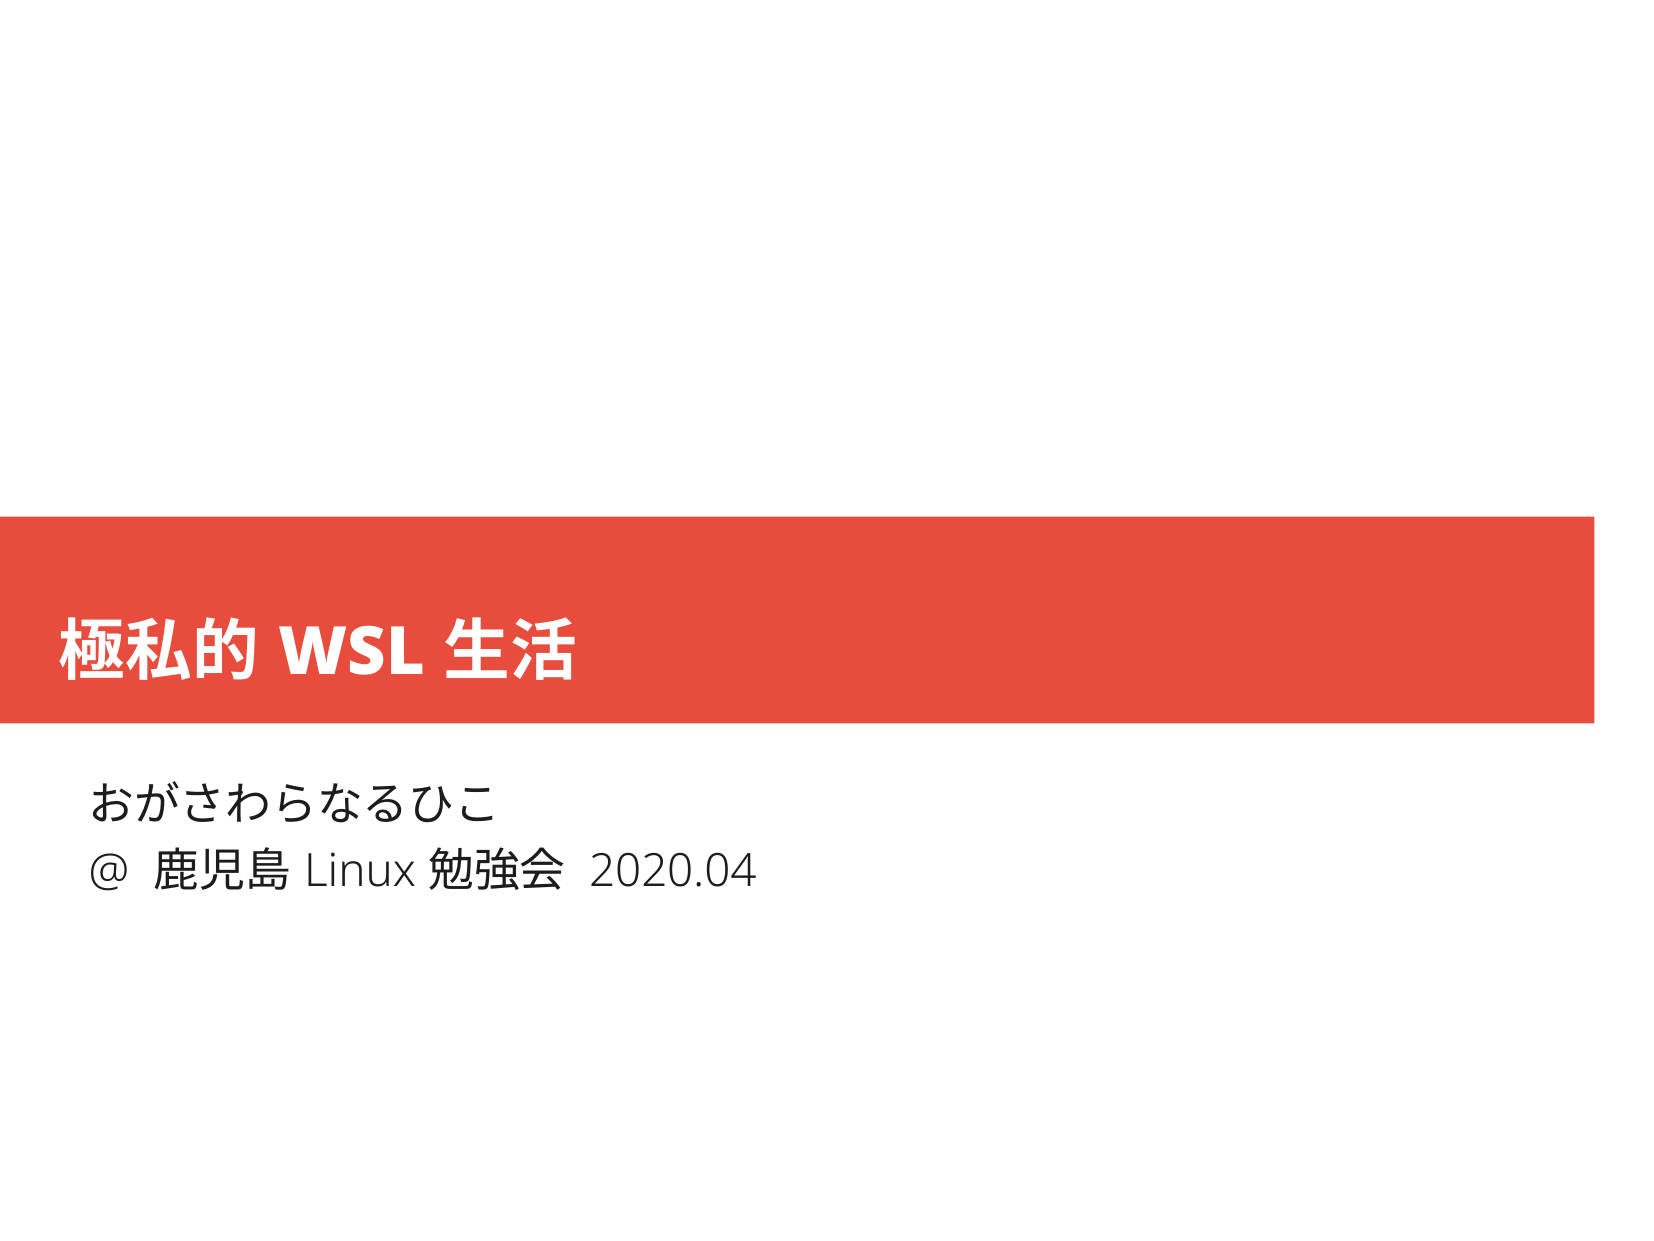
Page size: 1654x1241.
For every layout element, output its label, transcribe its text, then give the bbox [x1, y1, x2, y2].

subtitle おがさわらなるひこ @ 鹿児島Linux勉強会 2020.04 [88, 767, 1595, 1182]
title 極私的WSL生活 [59, 546, 1595, 694]
